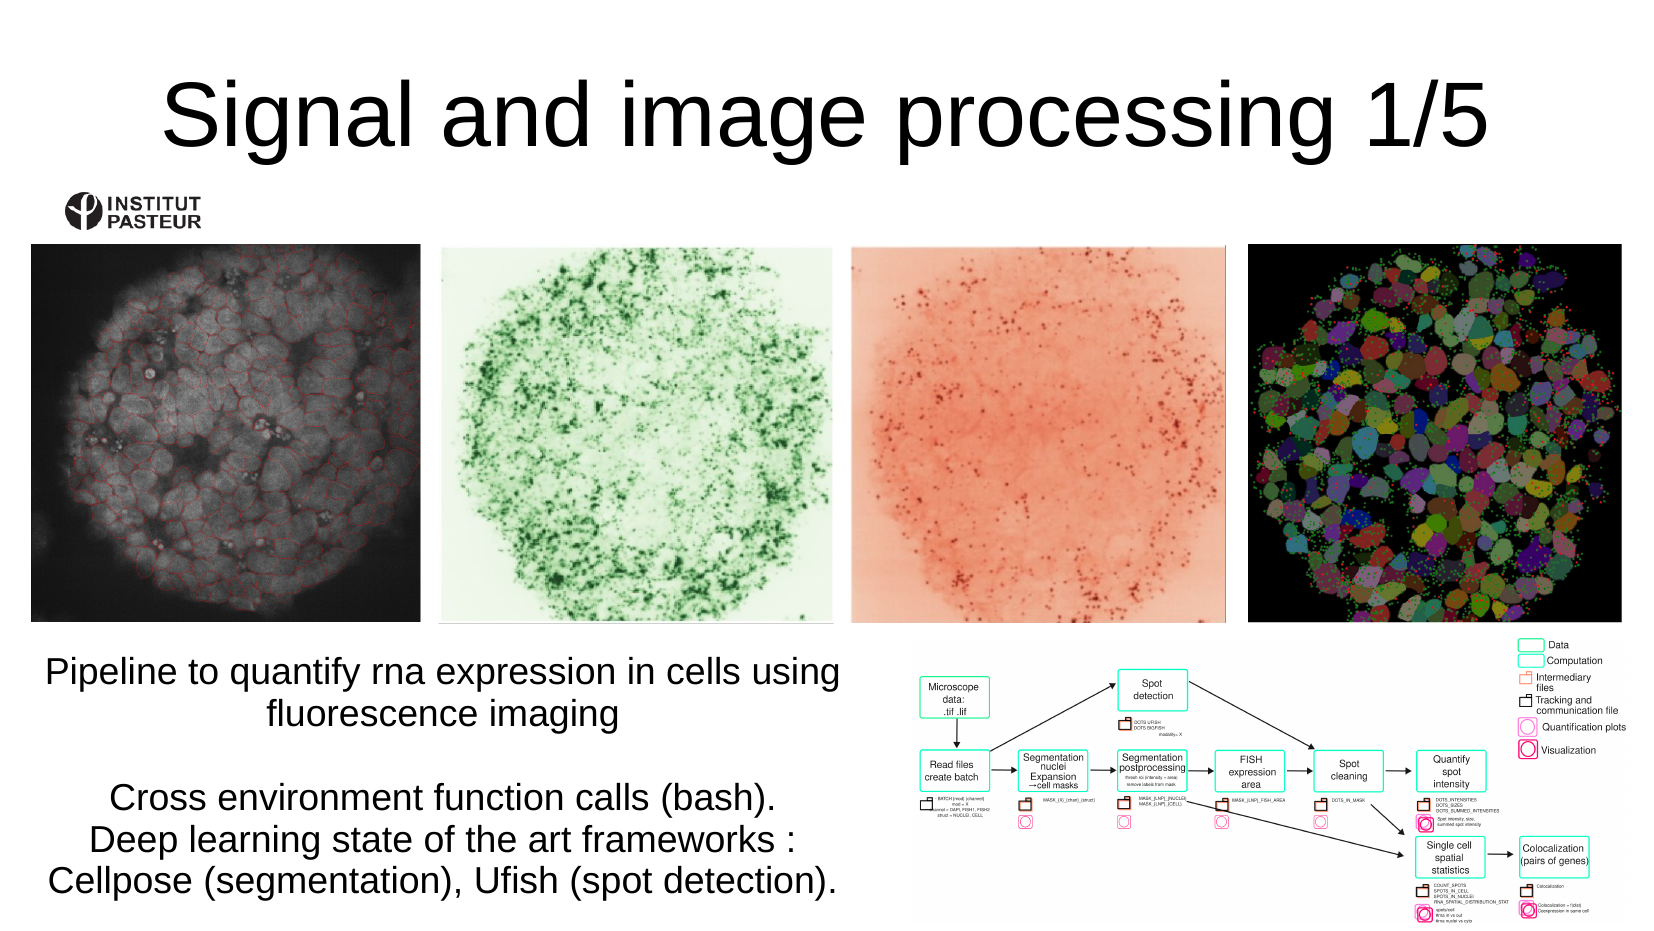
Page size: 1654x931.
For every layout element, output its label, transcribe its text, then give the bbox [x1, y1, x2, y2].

picture [23, 184, 1630, 627]
text_box Pipeline to quantify rna expression in cells using fluorescence imaging Cross environment function calls (bash). Deep learning state of the art frameworks : Cellpose (segmentation), Ufish (spot detection). [0, 642, 898, 910]
picture [909, 637, 1630, 925]
title Signal and image processing 1/5 [82, 37, 1571, 193]
